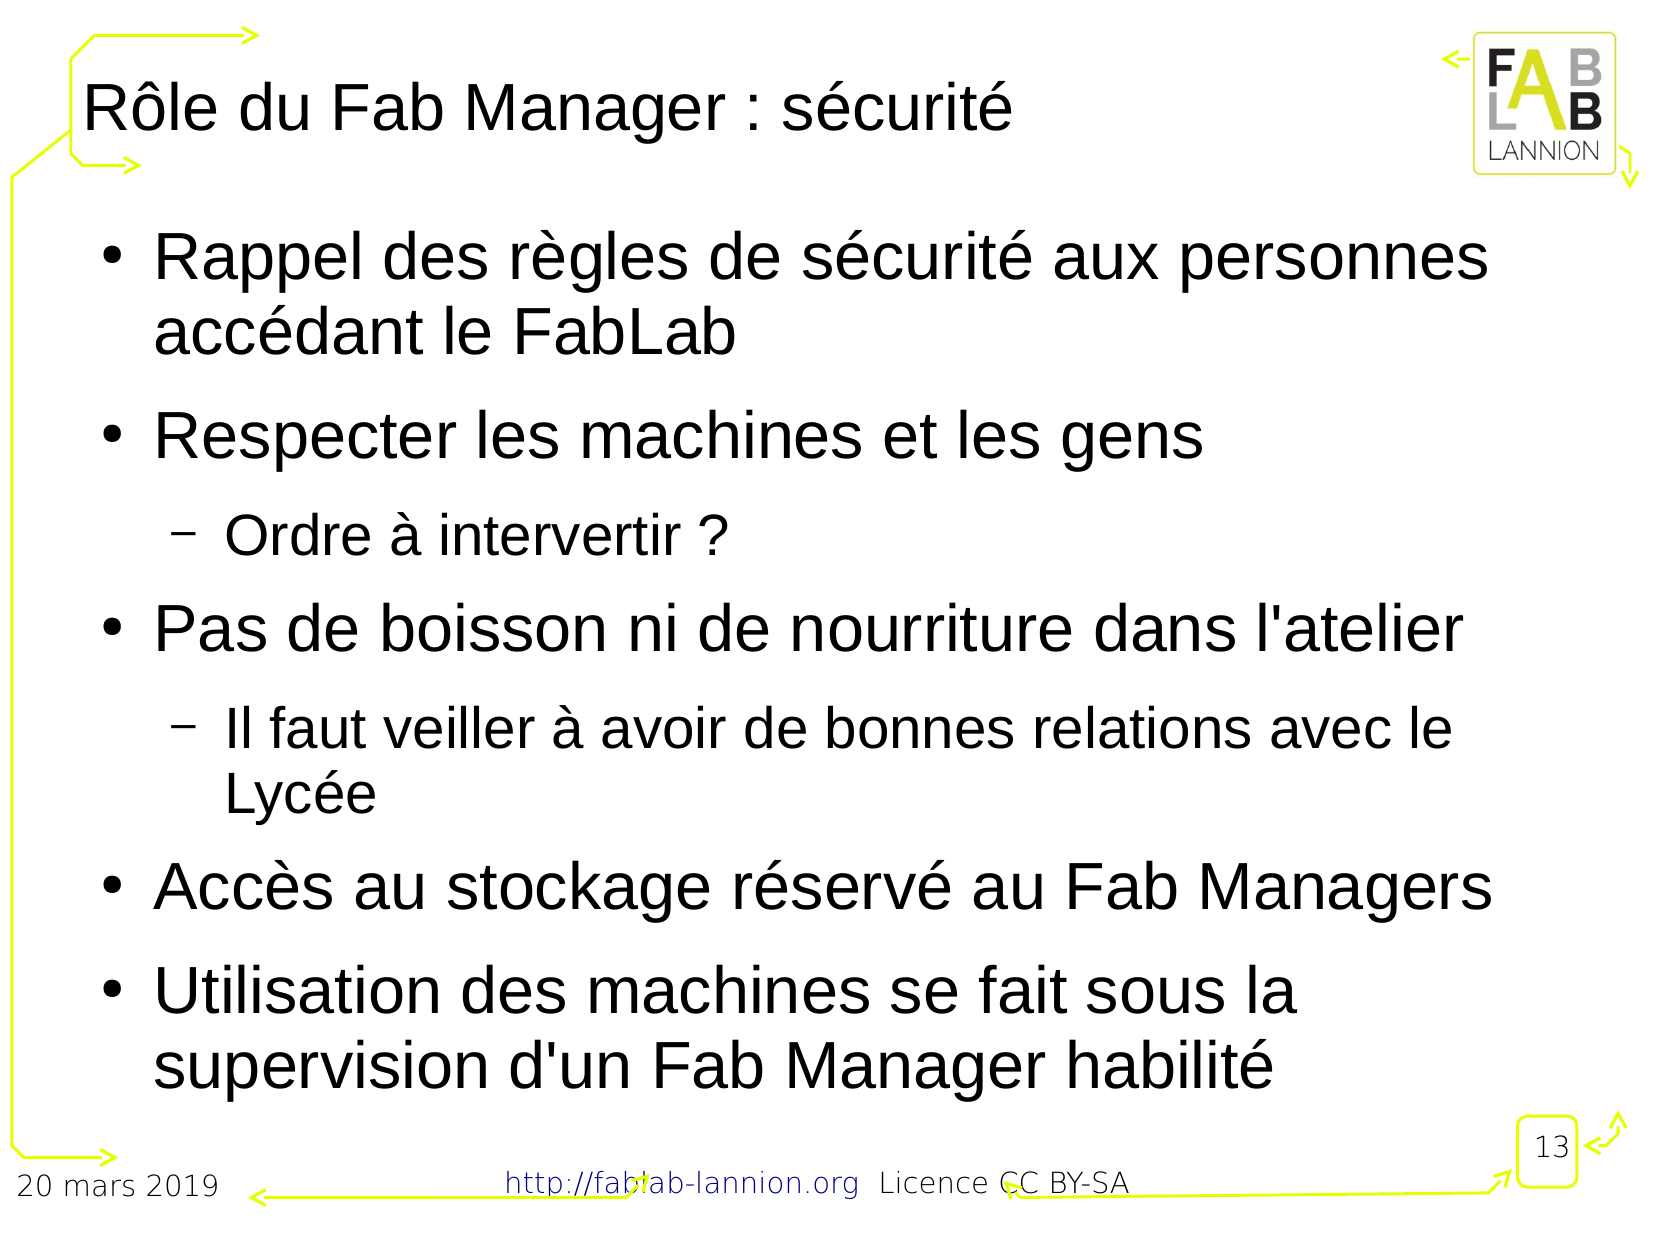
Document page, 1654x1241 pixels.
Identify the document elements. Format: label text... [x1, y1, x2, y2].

title Rôle du Fab Manager : sécurité [82, 49, 1441, 166]
picture [1470, 29, 1619, 178]
list Rappel des règles de sécurité aux personnes accédant le FabLab Respecter les machines et les gens Ordre à intervertir ? Pas de boisson ni de nourriture dans l'atelier Il faut veiller à avoir de bonnes relations avec le Lycée Accès au stockage réservé au Fab Managers Utilisation des machines se fait sous la supervision d'un Fab Manager habilité [82, 219, 1571, 1111]
